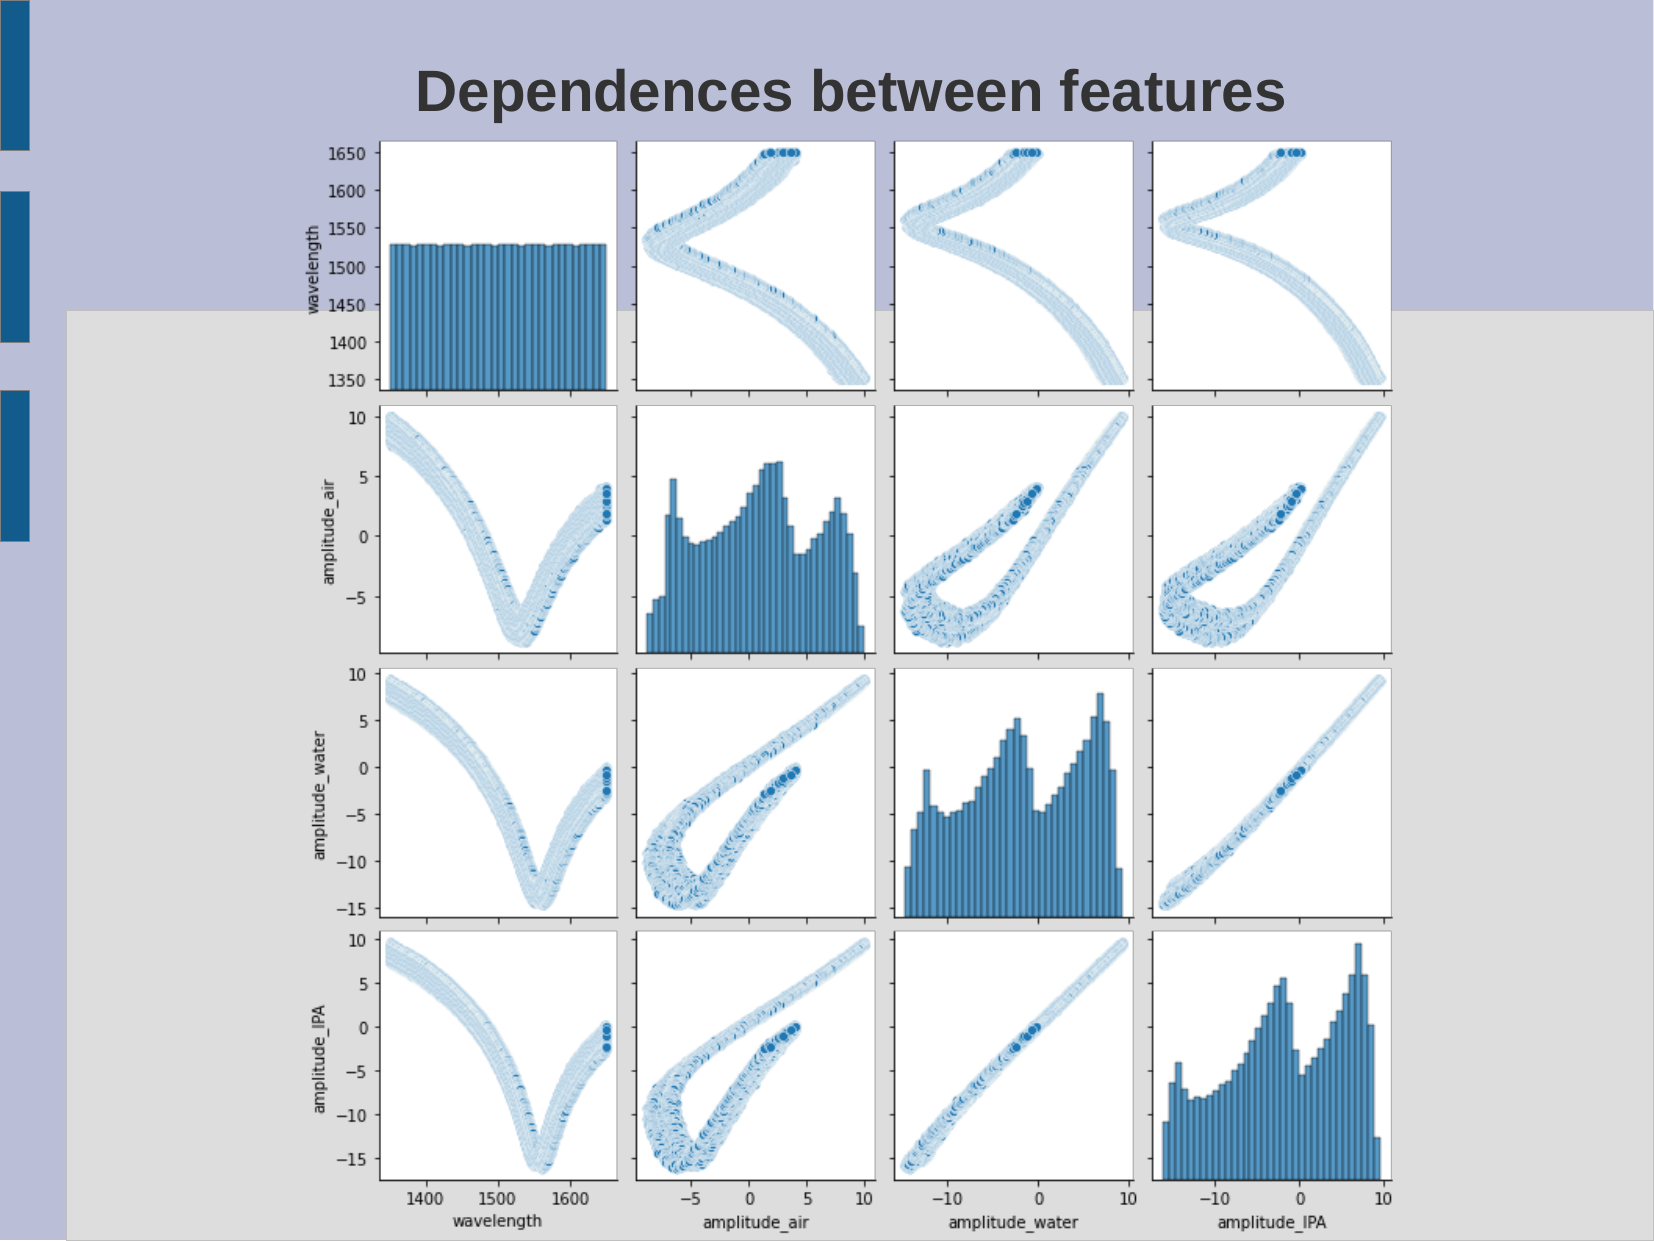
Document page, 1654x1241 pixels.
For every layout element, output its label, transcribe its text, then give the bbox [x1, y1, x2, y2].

picture [295, 132, 1404, 1241]
text_box Dependences between features [215, 27, 1489, 154]
